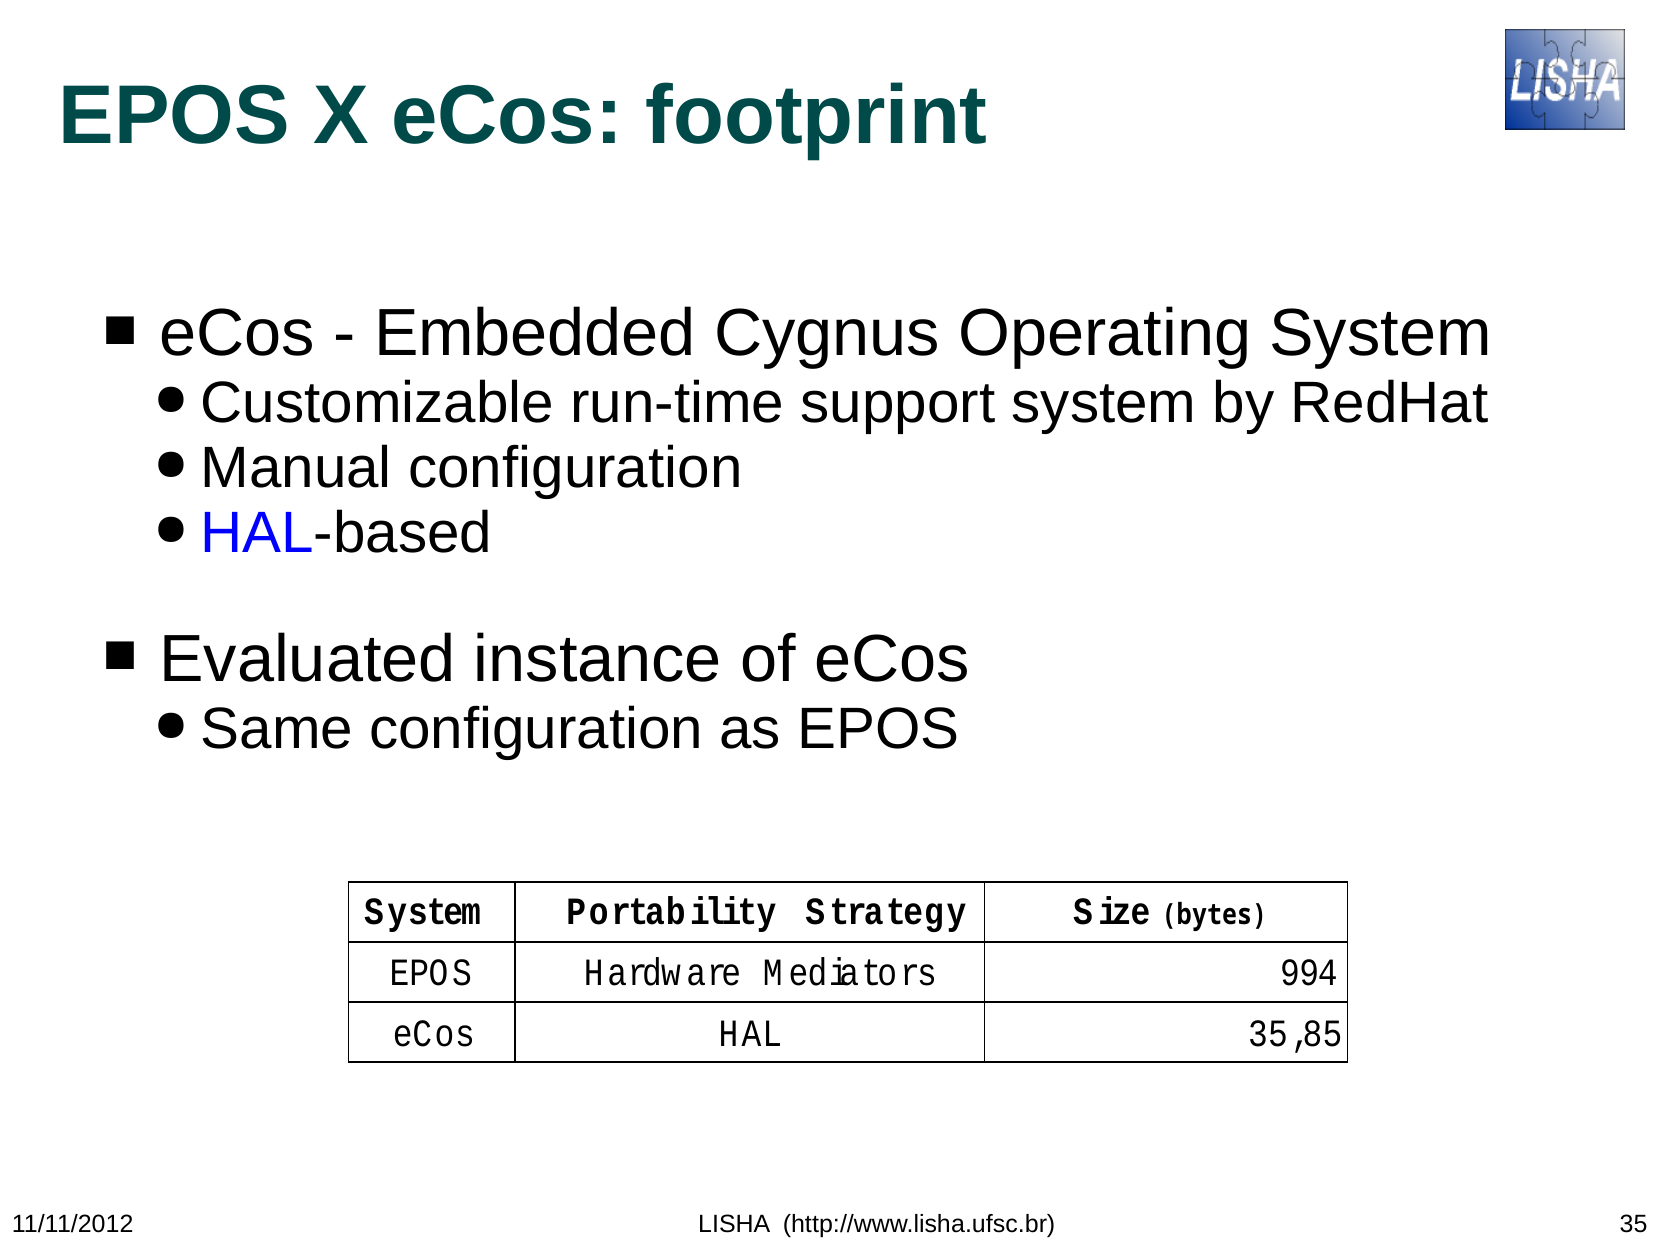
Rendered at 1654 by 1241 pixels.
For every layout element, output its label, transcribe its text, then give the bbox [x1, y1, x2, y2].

list eCos - Embedded Cygnus Operating System Customizable run-time support system by RedHat Manual configuration HAL-based Evaluated instance of eCos Same configuration as EPOS [59, 295, 1595, 1182]
title EPOS X eCos: footprint [58, 11, 1463, 219]
chart [347, 844, 1350, 1087]
picture [1505, 29, 1625, 130]
